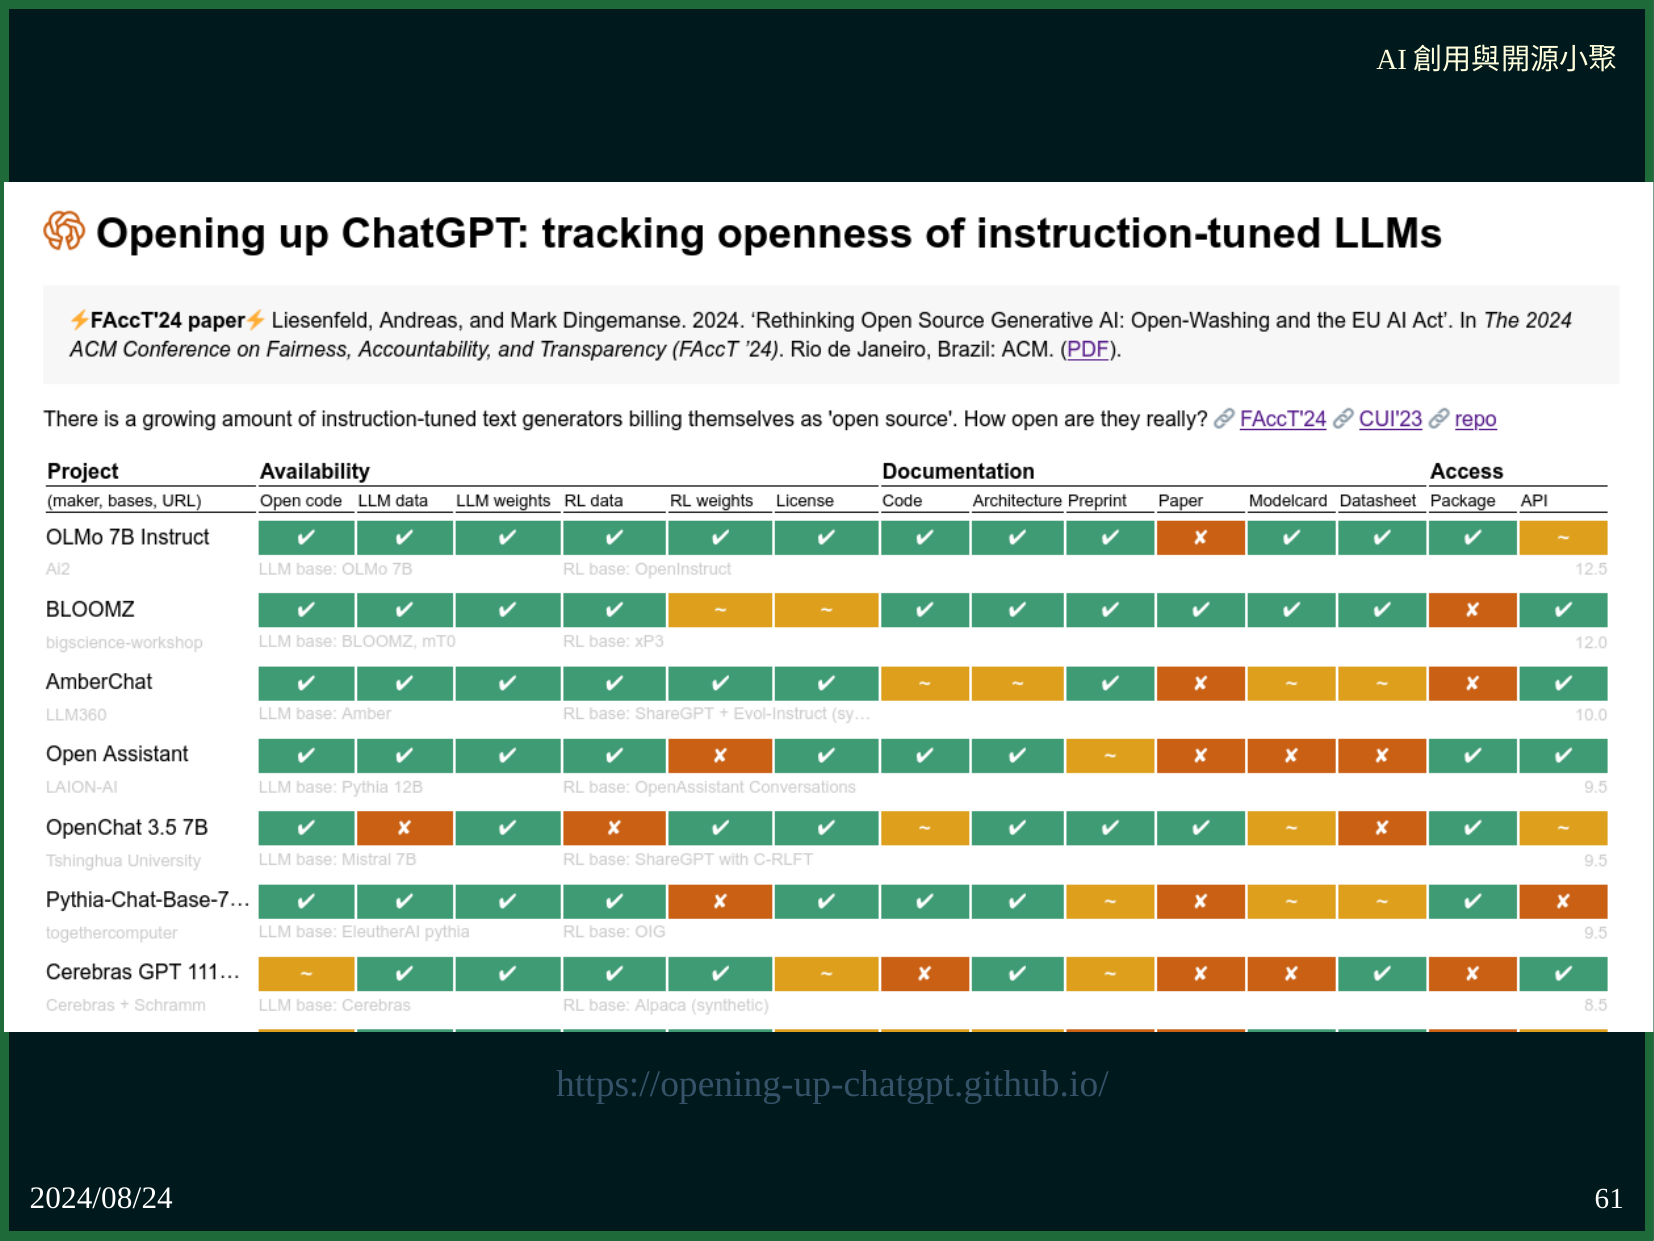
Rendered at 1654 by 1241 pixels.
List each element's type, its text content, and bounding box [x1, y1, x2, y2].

text_box https://opening-up-chatgpt.github.io/ [64, 1042, 1601, 1126]
picture [4, 182, 1654, 1032]
